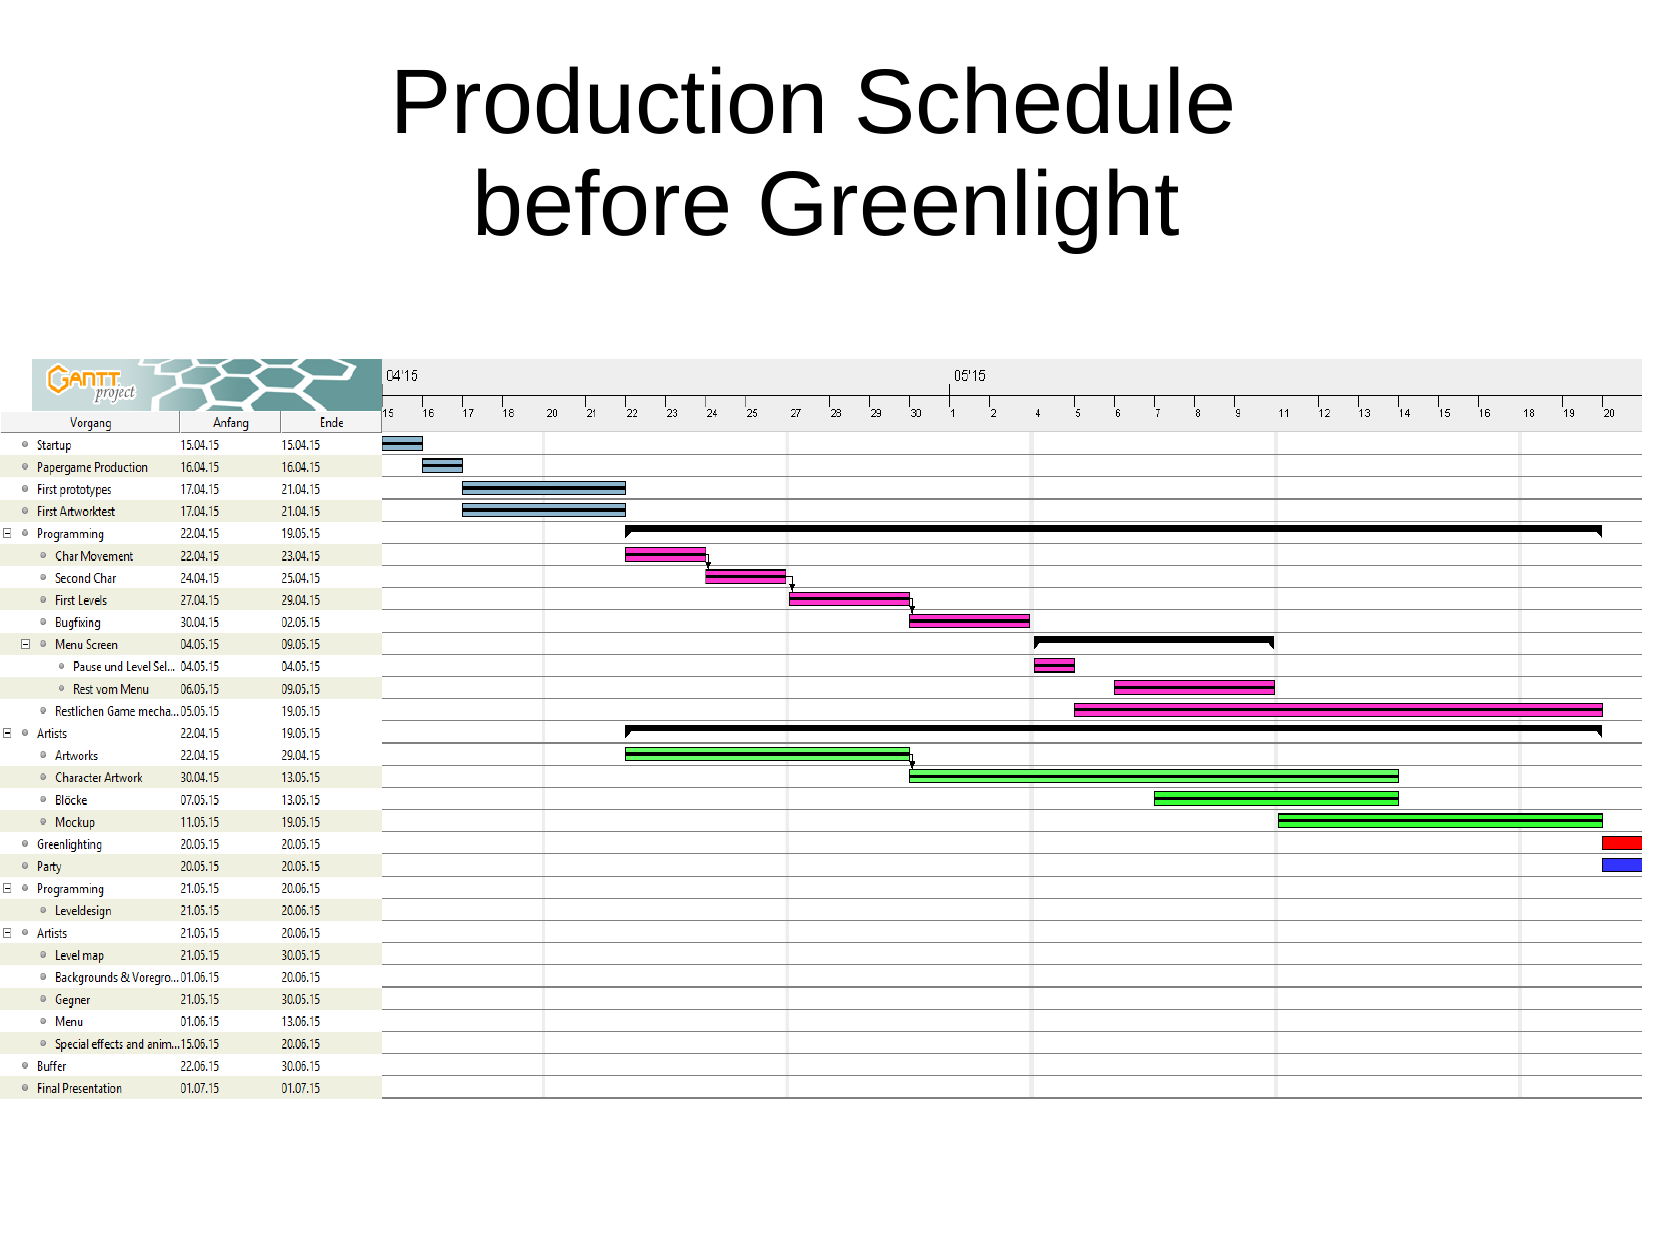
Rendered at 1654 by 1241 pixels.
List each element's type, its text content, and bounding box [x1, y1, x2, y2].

title Production Schedule before Greenlight [82, 49, 1571, 257]
picture [0, 307, 1642, 1099]
